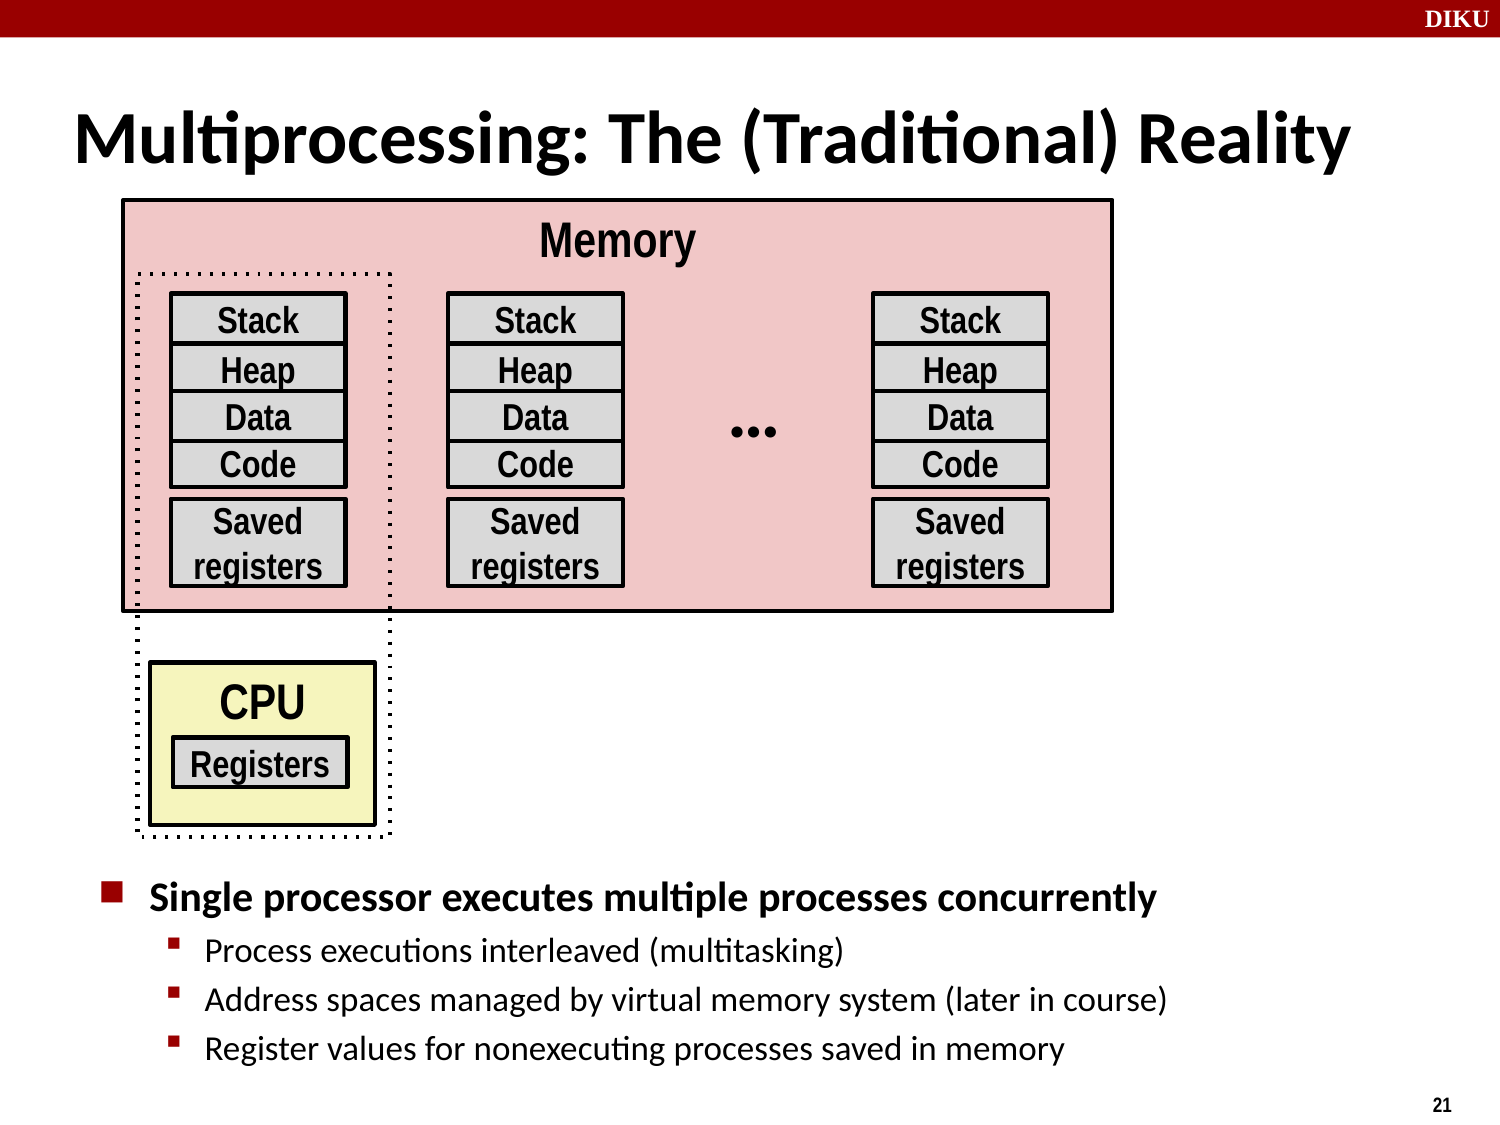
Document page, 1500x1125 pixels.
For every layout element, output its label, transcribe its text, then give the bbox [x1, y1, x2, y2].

text_box Heap [282, 366, 289, 380]
text_box Stack [170, 293, 346, 343]
text_box Data [447, 390, 623, 441]
text_box Registers [172, 737, 348, 788]
text_box Heap [872, 343, 1048, 390]
text_box Heap [985, 366, 992, 380]
text_box Heap [170, 343, 346, 390]
text_box Stack [447, 293, 623, 343]
text_box Data [872, 390, 1048, 441]
text_box Single processor executes multiple processes concurrently Process executions interleaved (multitasking) Address spaces managed by virtual memory system (later in course) Register values for nonexecuting processes saved in memory [87, 862, 1488, 1075]
text_box Code [170, 441, 346, 488]
text_box … [713, 355, 796, 460]
text_box Multiprocessing: The (Traditional) Reality [58, 71, 1450, 197]
text_box Memory [123, 200, 1113, 612]
text_box Data [170, 390, 346, 441]
text_box Saved registers [447, 498, 623, 587]
text_box Code [872, 441, 1048, 488]
text_box CPU [150, 662, 375, 825]
text_box Saved registers [170, 498, 346, 587]
text_box Saved registers [872, 498, 1048, 587]
text_box Heap [560, 366, 567, 380]
text_box Heap [447, 343, 623, 390]
text_box Code [447, 441, 623, 488]
text_box Stack [872, 293, 1048, 343]
